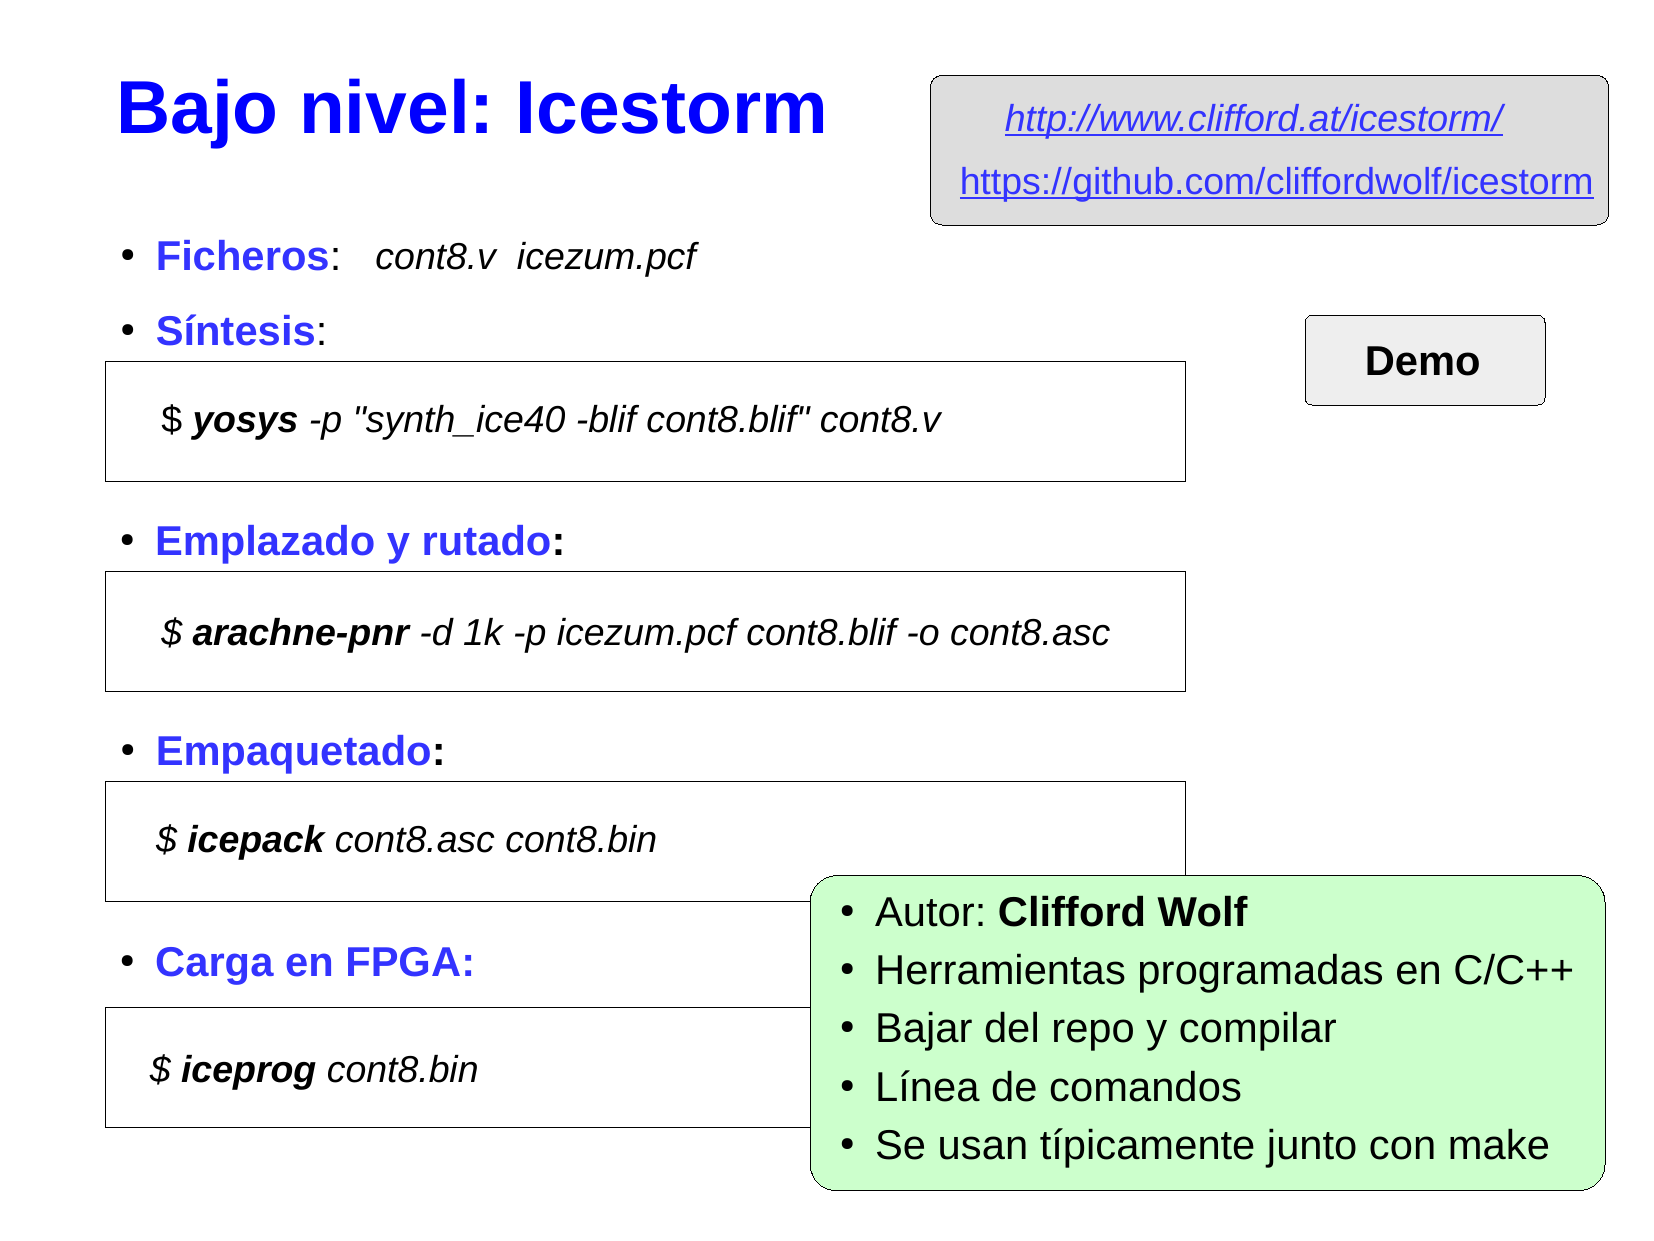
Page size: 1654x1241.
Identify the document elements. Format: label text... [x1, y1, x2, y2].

text_box [105, 571, 1186, 692]
text_box Emplazado y rutado: [105, 510, 961, 571]
text_box [930, 75, 1609, 226]
text_box Empaquetado: [105, 720, 962, 781]
text_box $ arachne-pnr -d 1k -p icezum.pcf cont8.blif -o cont8.asc [146, 604, 1156, 704]
text_box https://github.com/cliffordwolf/icestorm [945, 153, 1609, 211]
text_box [1305, 315, 1546, 406]
text_box Autor: Clifford Wolf Herramientas programadas en C/C++ Bajar del repo y compilar Línea de comandos Se usan típicamente junto con make [825, 881, 1591, 1176]
text_box [105, 361, 1186, 482]
text_box Síntesis: [105, 300, 392, 362]
text_box [105, 781, 1606, 1191]
text_box Ficheros: [105, 225, 392, 287]
text_box Demo [1350, 330, 1501, 406]
text_box cont8.v icezum.pcf [360, 227, 743, 302]
text_box $ icepack cont8.asc cont8.bin [141, 811, 856, 887]
text_box Carga en FPGA: [105, 931, 810, 993]
text_box http://www.clifford.at/icestorm/ [990, 90, 1577, 153]
text_box $ yosys -p "synth_ice40 -blif cont8.blif" cont8.v [146, 391, 1036, 491]
text_box $ iceprog cont8.bin [134, 1040, 616, 1140]
text_box Bajo nivel: Icestorm [75, 58, 871, 166]
